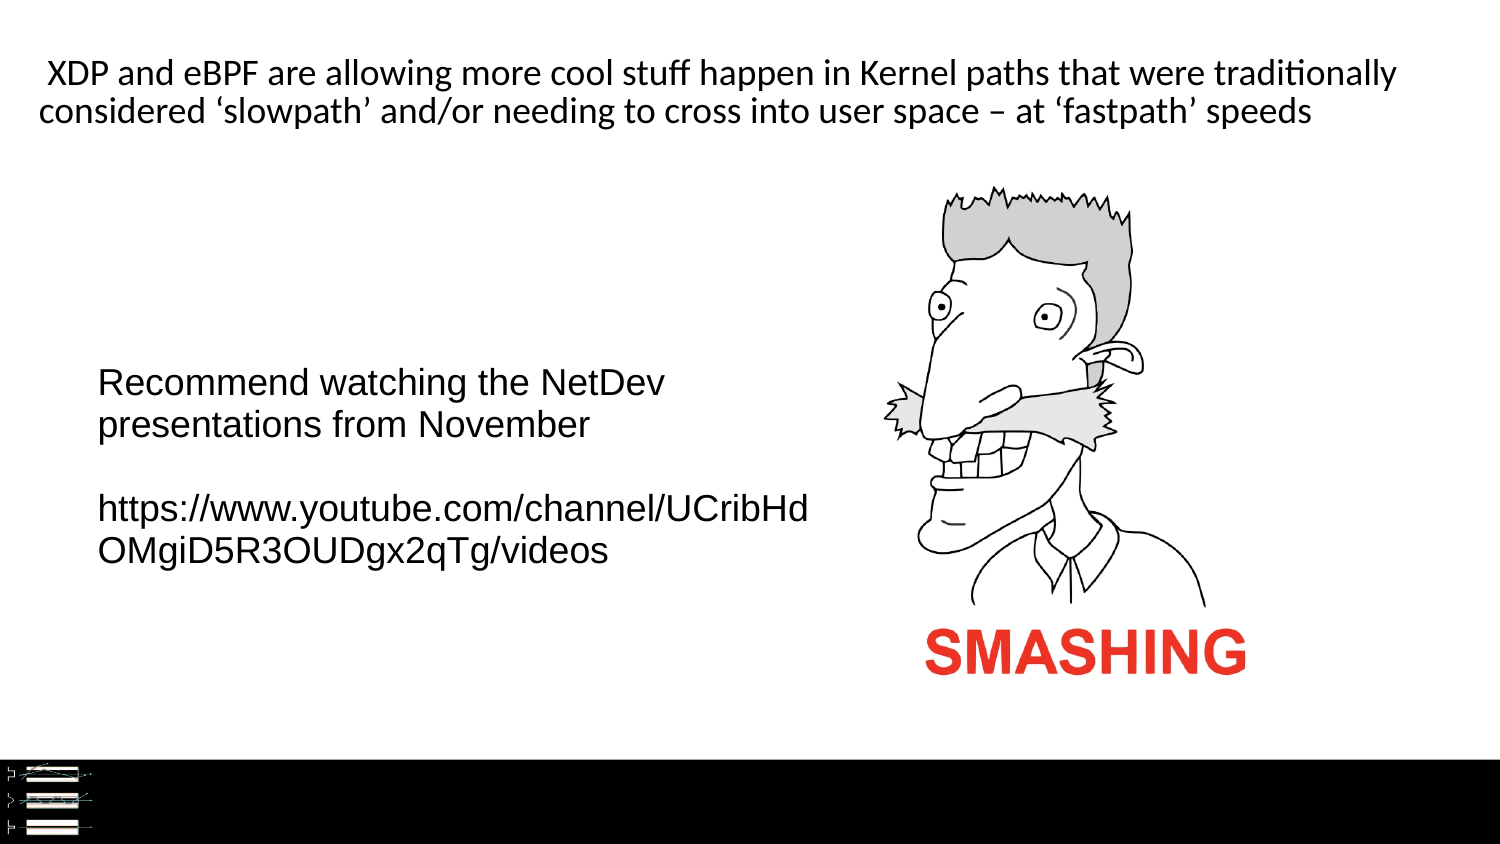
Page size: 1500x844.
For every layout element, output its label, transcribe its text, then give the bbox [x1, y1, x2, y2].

title XDP and eBPF are allowing more cool stuff happen in Kernel paths that were traditionally considered ‘slowpath’ and/or needing to cross into user space – at ‘fastpath’ speeds [38, 24, 1464, 166]
picture [5, 761, 95, 837]
picture [850, 153, 1281, 709]
text_box Recommend watching the NetDev presentations from November https://www.youtube.com/channel/UCribHdOMgiD5R3OUDgx2qTg/videos [82, 354, 827, 580]
